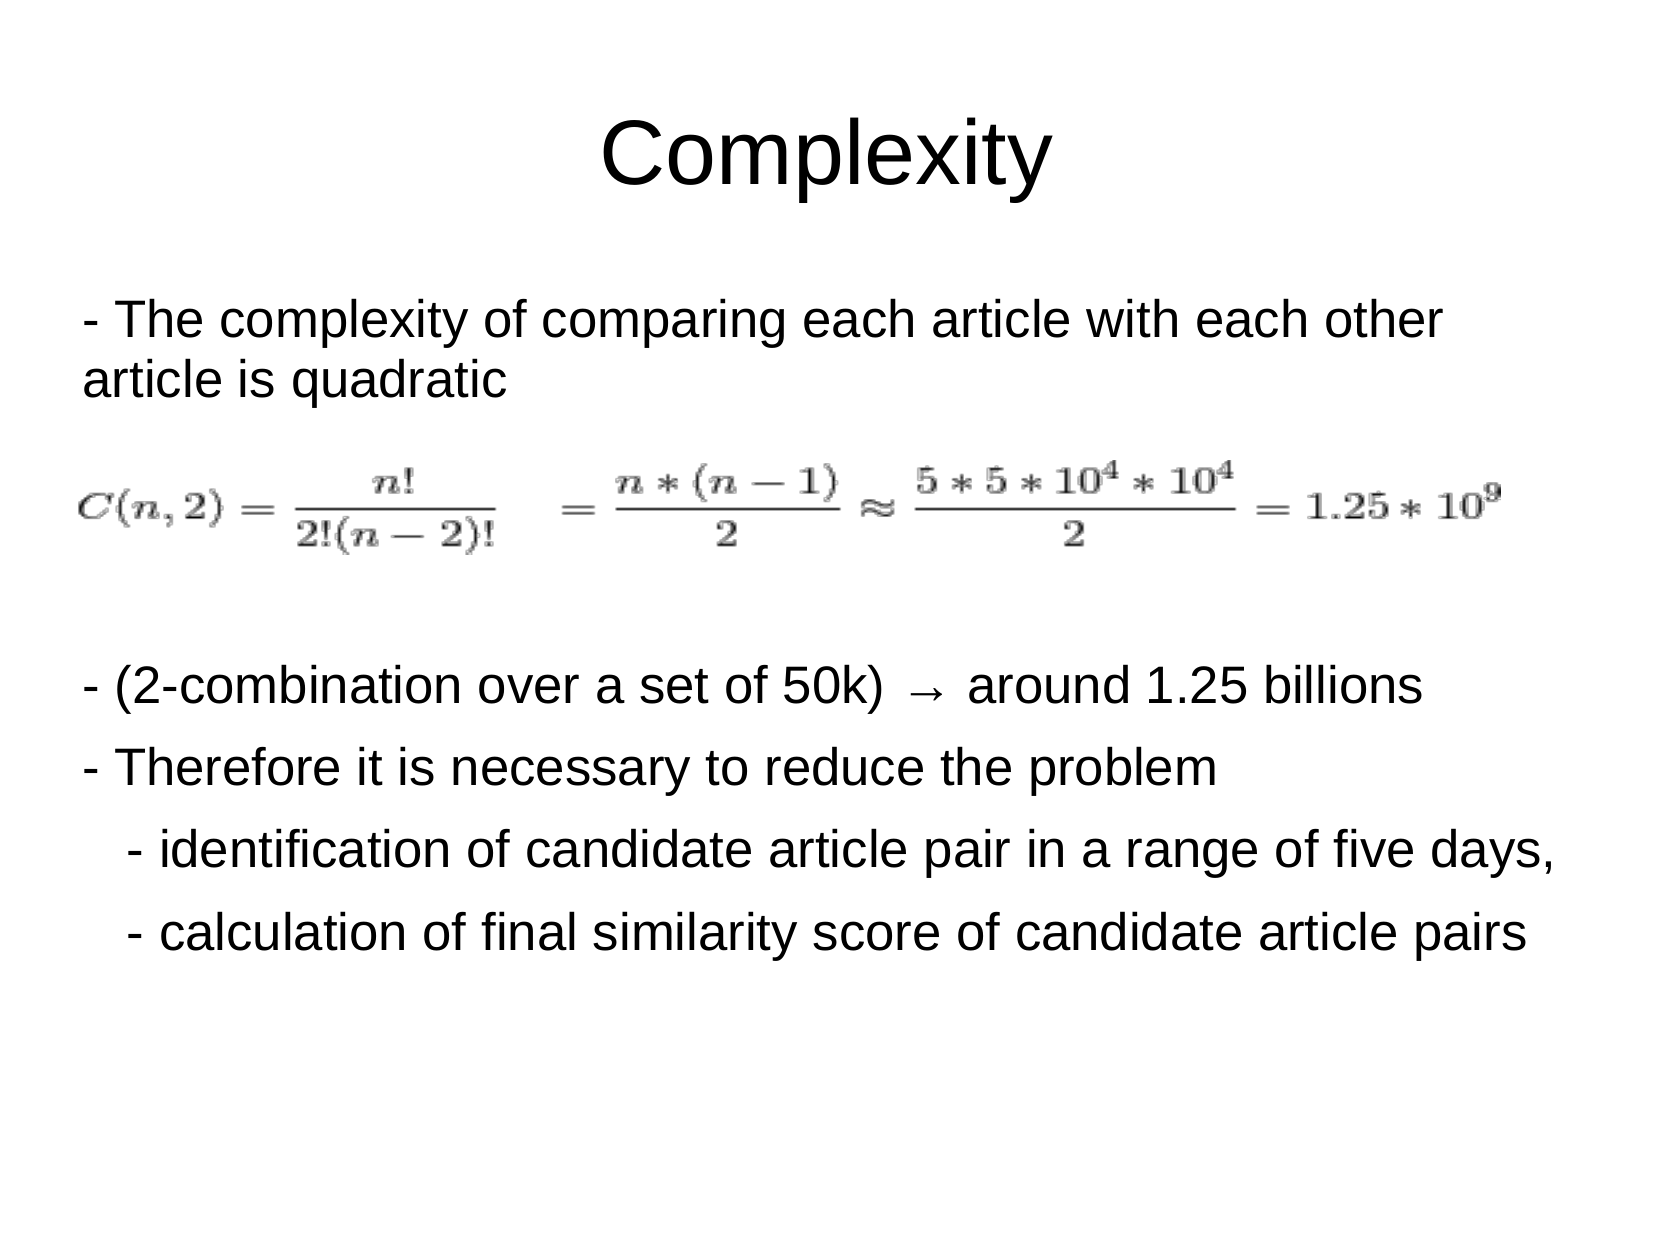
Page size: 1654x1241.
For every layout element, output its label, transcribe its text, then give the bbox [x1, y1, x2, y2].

list - The complexity of comparing each article with each other article is quadratic - (2-combination over a set of 50k) → around 1.25 billions - Therefore it is necessary to reduce the problem - identification of candidate article pair in a range of five days, - calculation of final similarity score of candidate article pairs [82, 290, 1571, 1010]
picture [77, 460, 1501, 555]
title Complexity [82, 49, 1571, 257]
